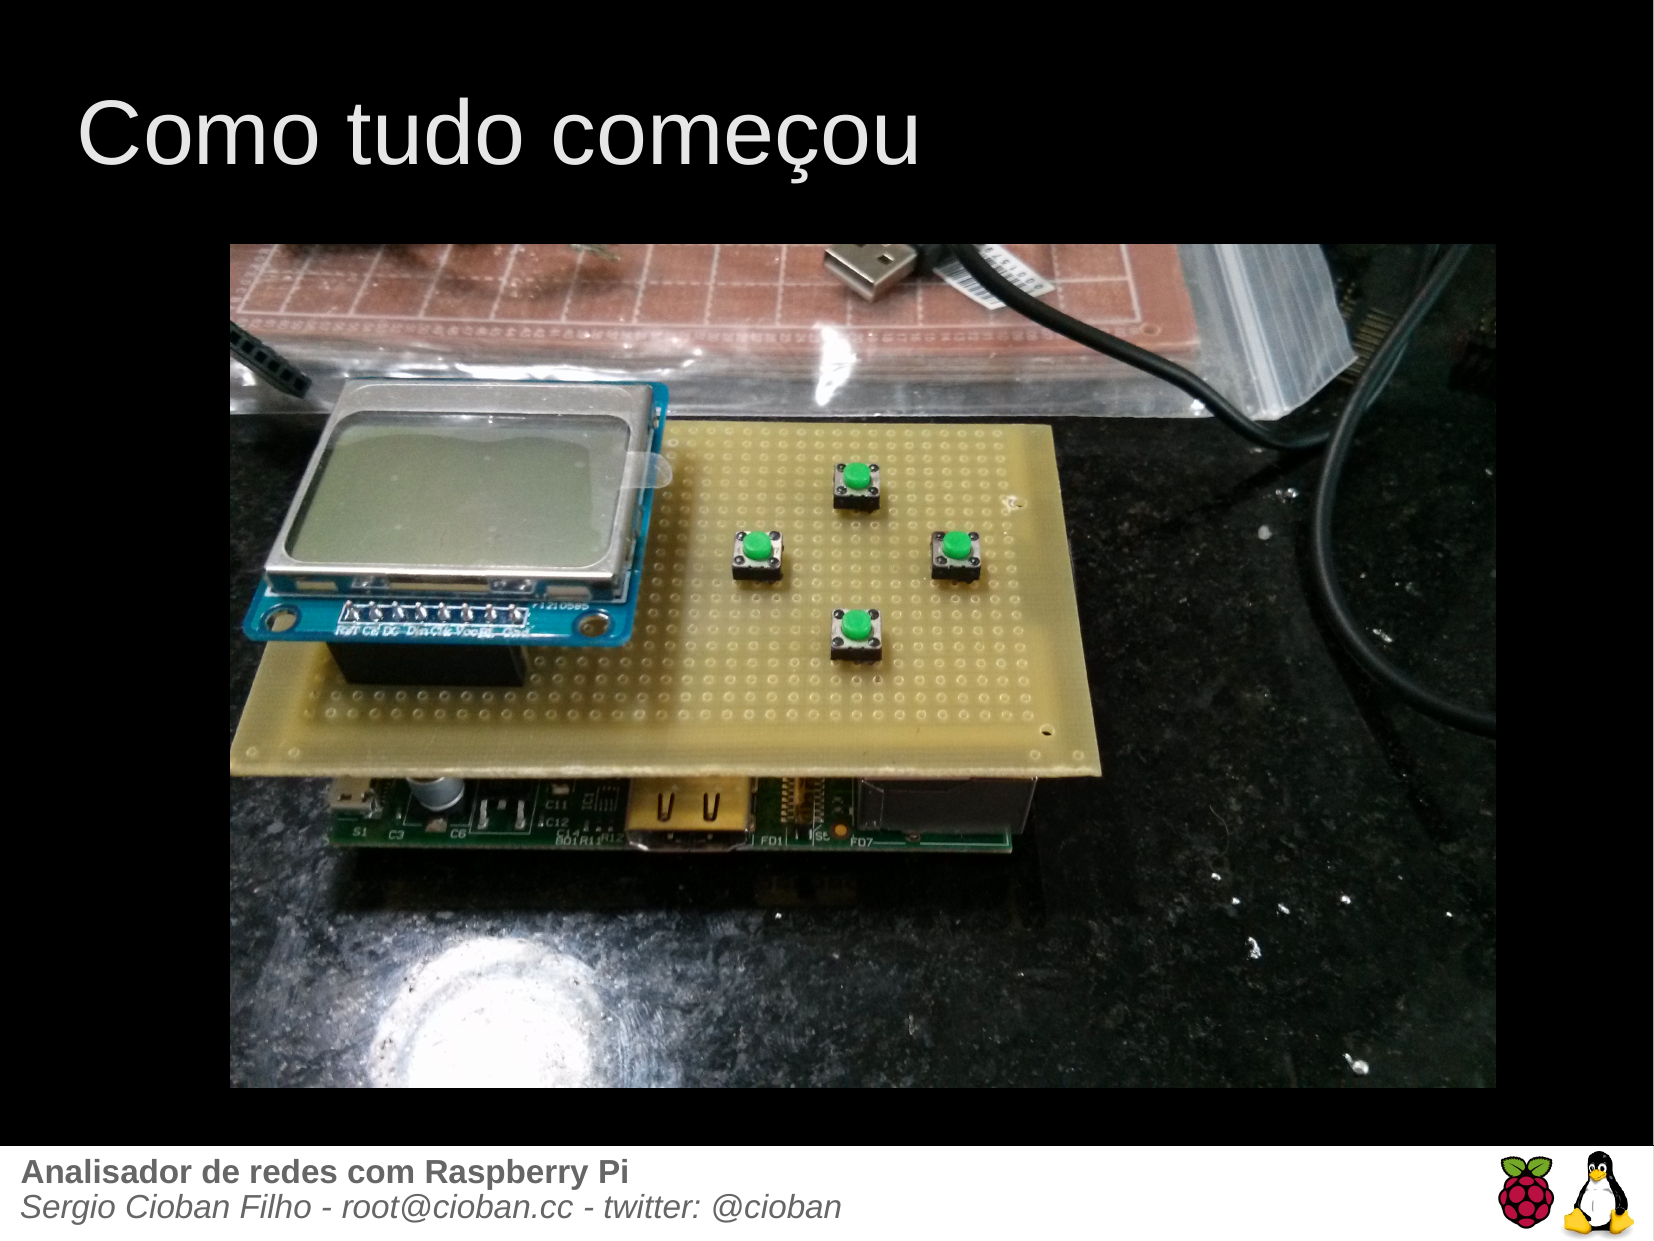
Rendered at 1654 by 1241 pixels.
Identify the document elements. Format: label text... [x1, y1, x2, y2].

picture [230, 244, 1496, 1088]
title Como tudo começou [76, 29, 1565, 237]
picture [1476, 1147, 1634, 1240]
